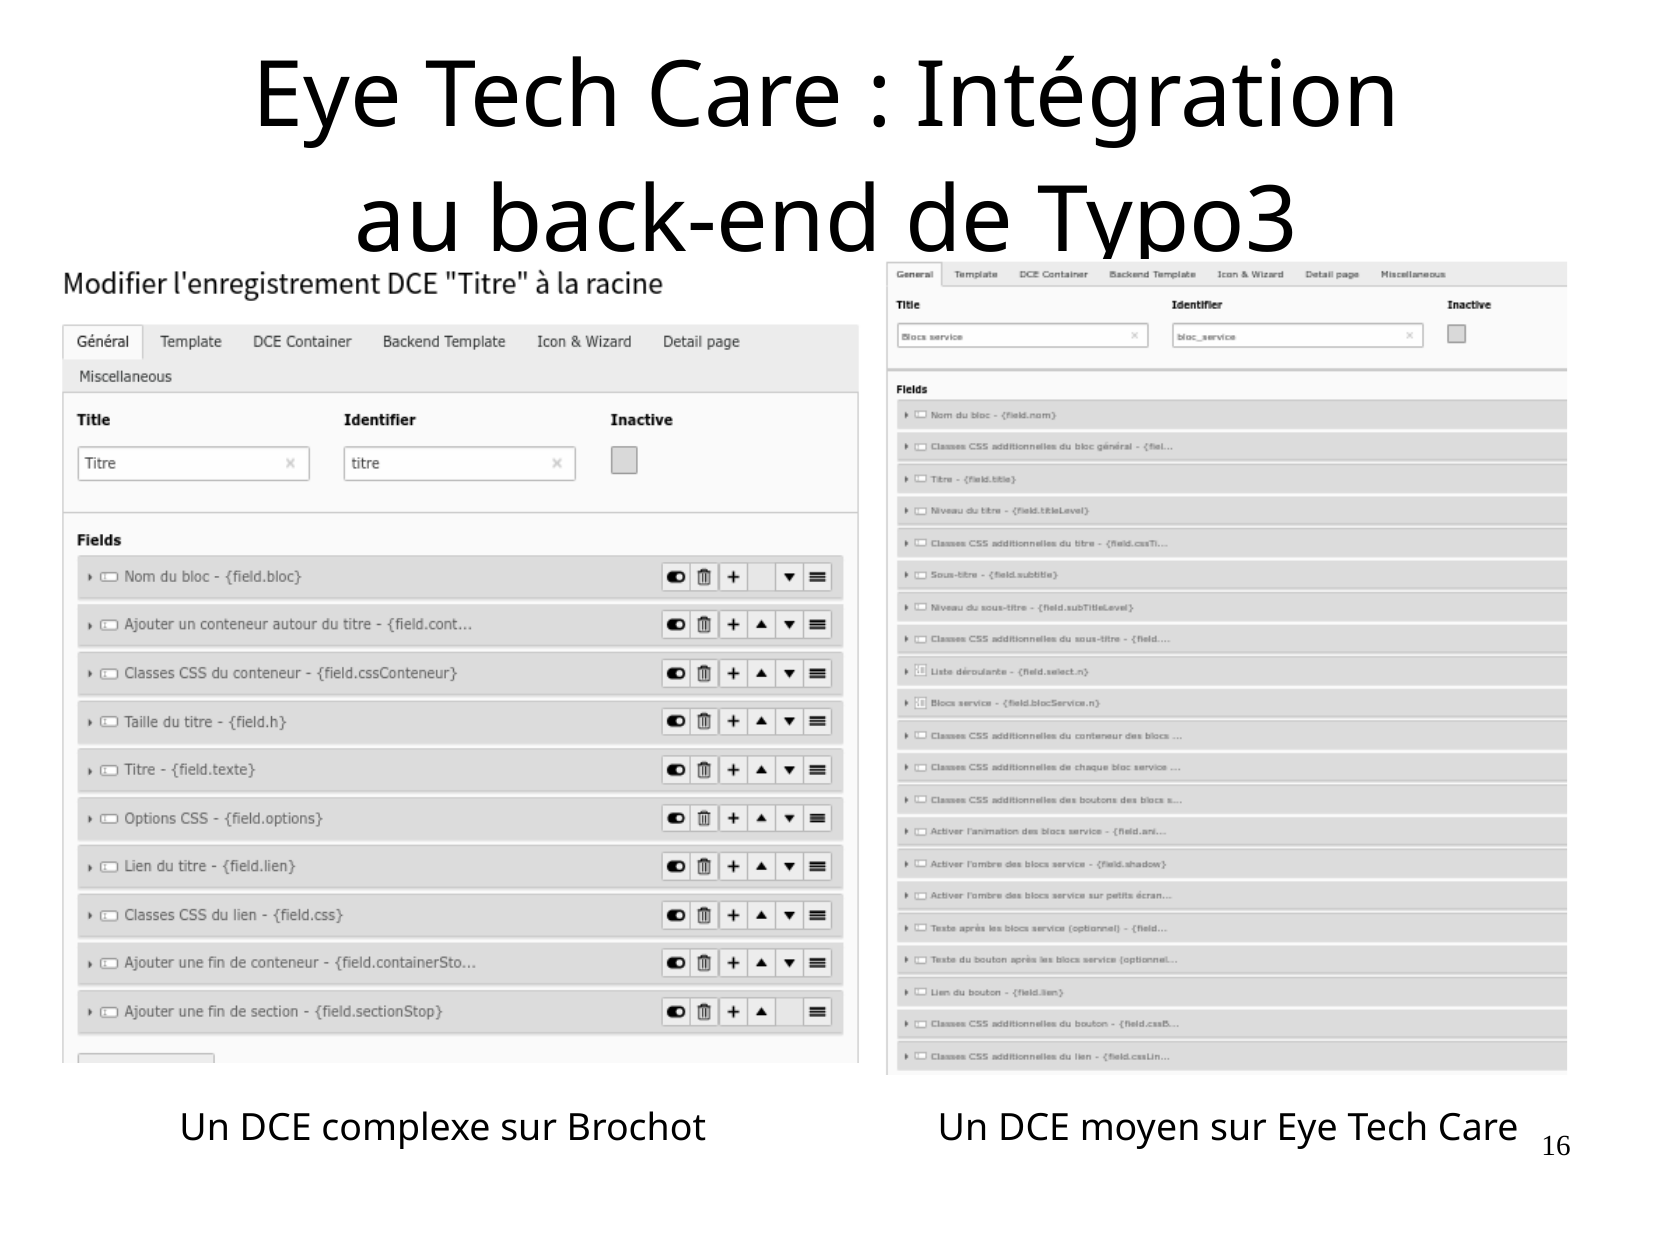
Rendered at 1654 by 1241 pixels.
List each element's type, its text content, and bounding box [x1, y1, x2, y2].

text_box Un DCE moyen sur Eye Tech Care [885, 1093, 1571, 1146]
picture [47, 252, 866, 1063]
picture [874, 259, 1568, 1075]
title Eye Tech Care : Intégration au back-end de Typo3 [82, 49, 1571, 257]
text_box Un DCE complexe sur Brochot [59, 1093, 827, 1146]
